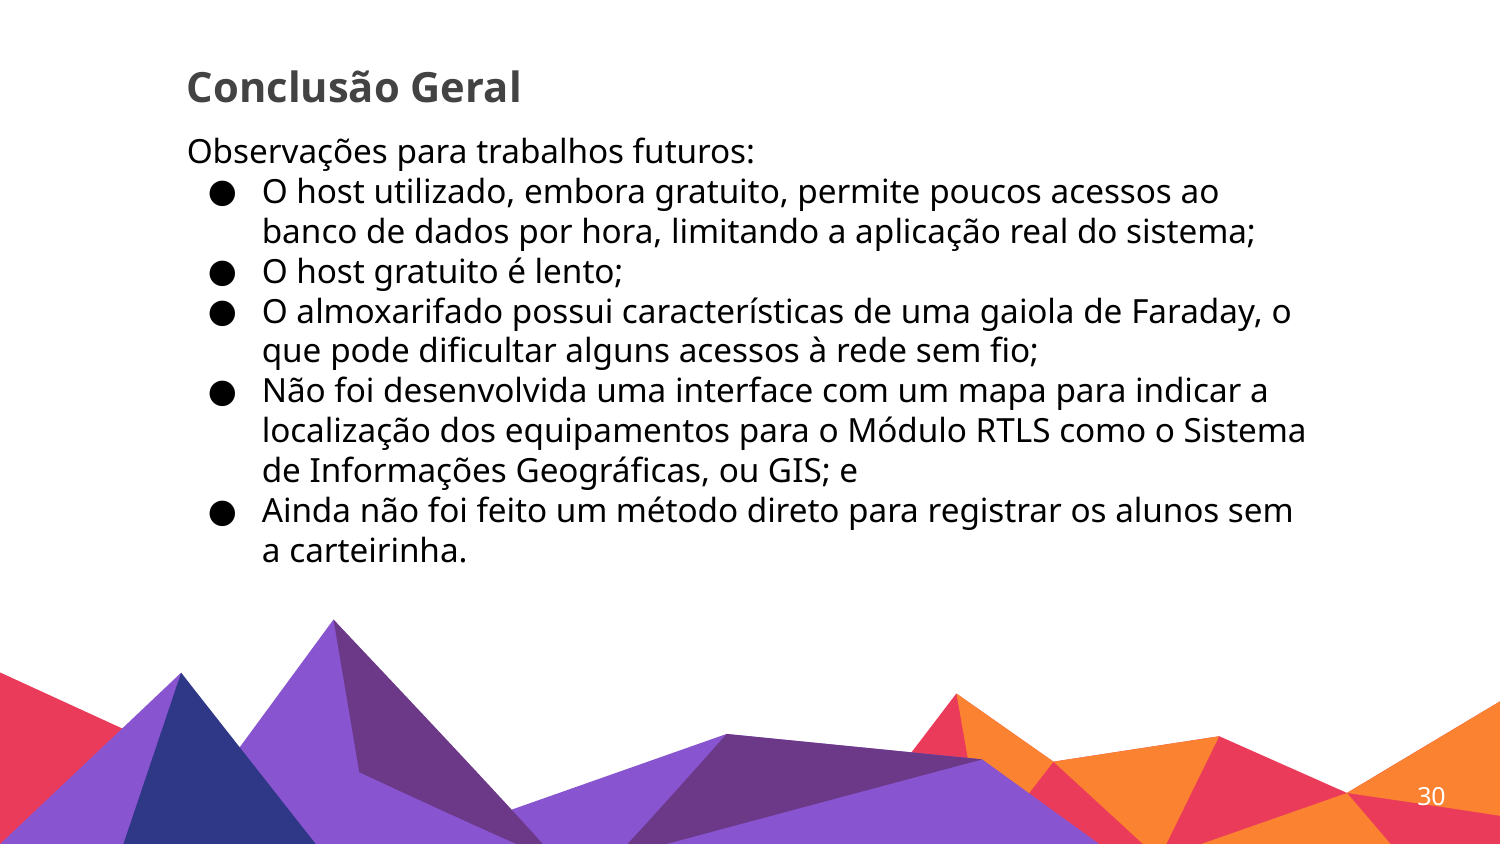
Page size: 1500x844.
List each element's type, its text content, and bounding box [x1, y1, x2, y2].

list Observações para trabalhos futuros: O host utilizado, embora gratuito, permite poucos acessos ao banco de dados por hora, limitando a aplicação real do sistema; O host gratuito é lento; O almoxarifado possui características de uma gaiola de Faraday, o que pode dificultar alguns acessos à rede sem fio; Não foi desenvolvida uma interface com um mapa para indicar a localização dos equipamentos para o Módulo RTLS como o Sistema de Informações Geográficas, ou GIS; e Ainda não foi feito um método direto para registrar os alunos sem a carteirinha. [171, 126, 1328, 526]
slide_number <number> [1402, 764, 1493, 830]
title Conclusão Geral [171, 46, 1328, 126]
